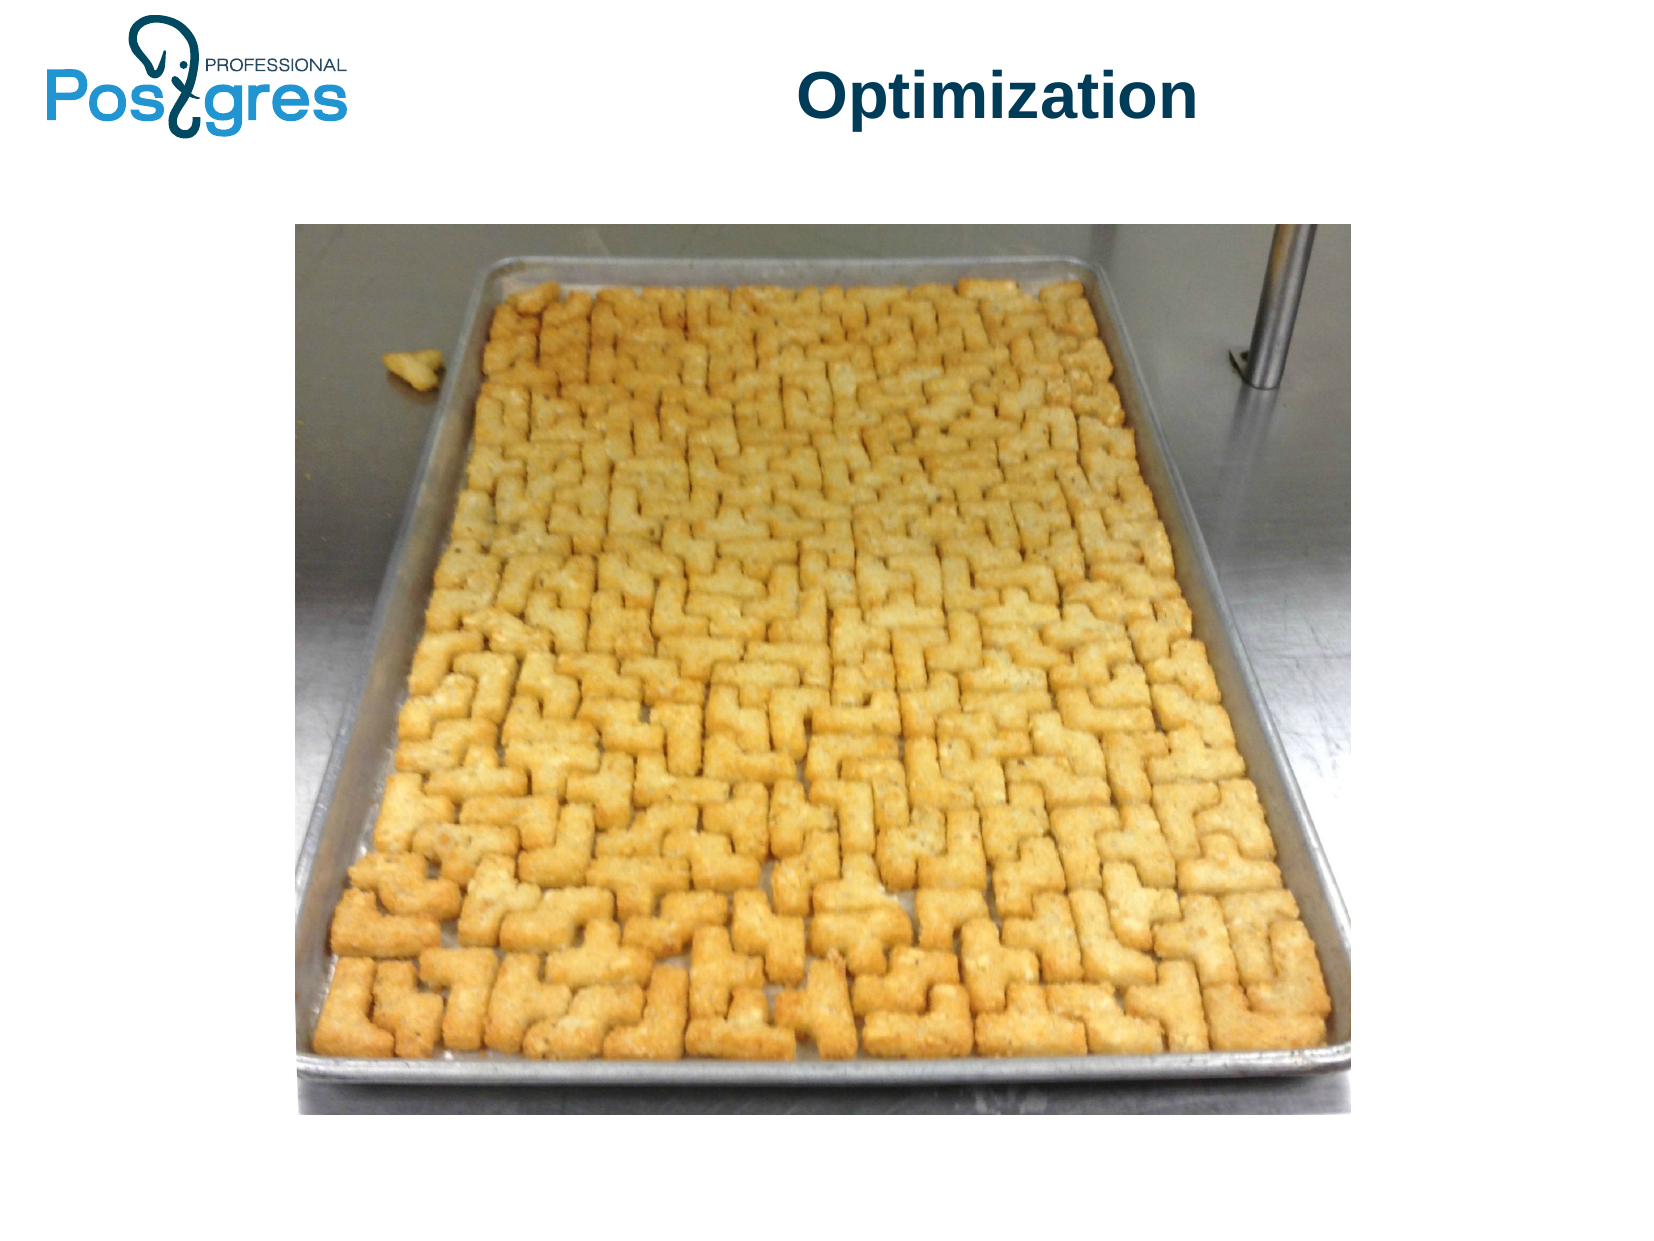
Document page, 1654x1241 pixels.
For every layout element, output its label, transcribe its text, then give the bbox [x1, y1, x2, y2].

picture [295, 224, 1351, 1115]
title Optimization [389, 49, 1607, 142]
